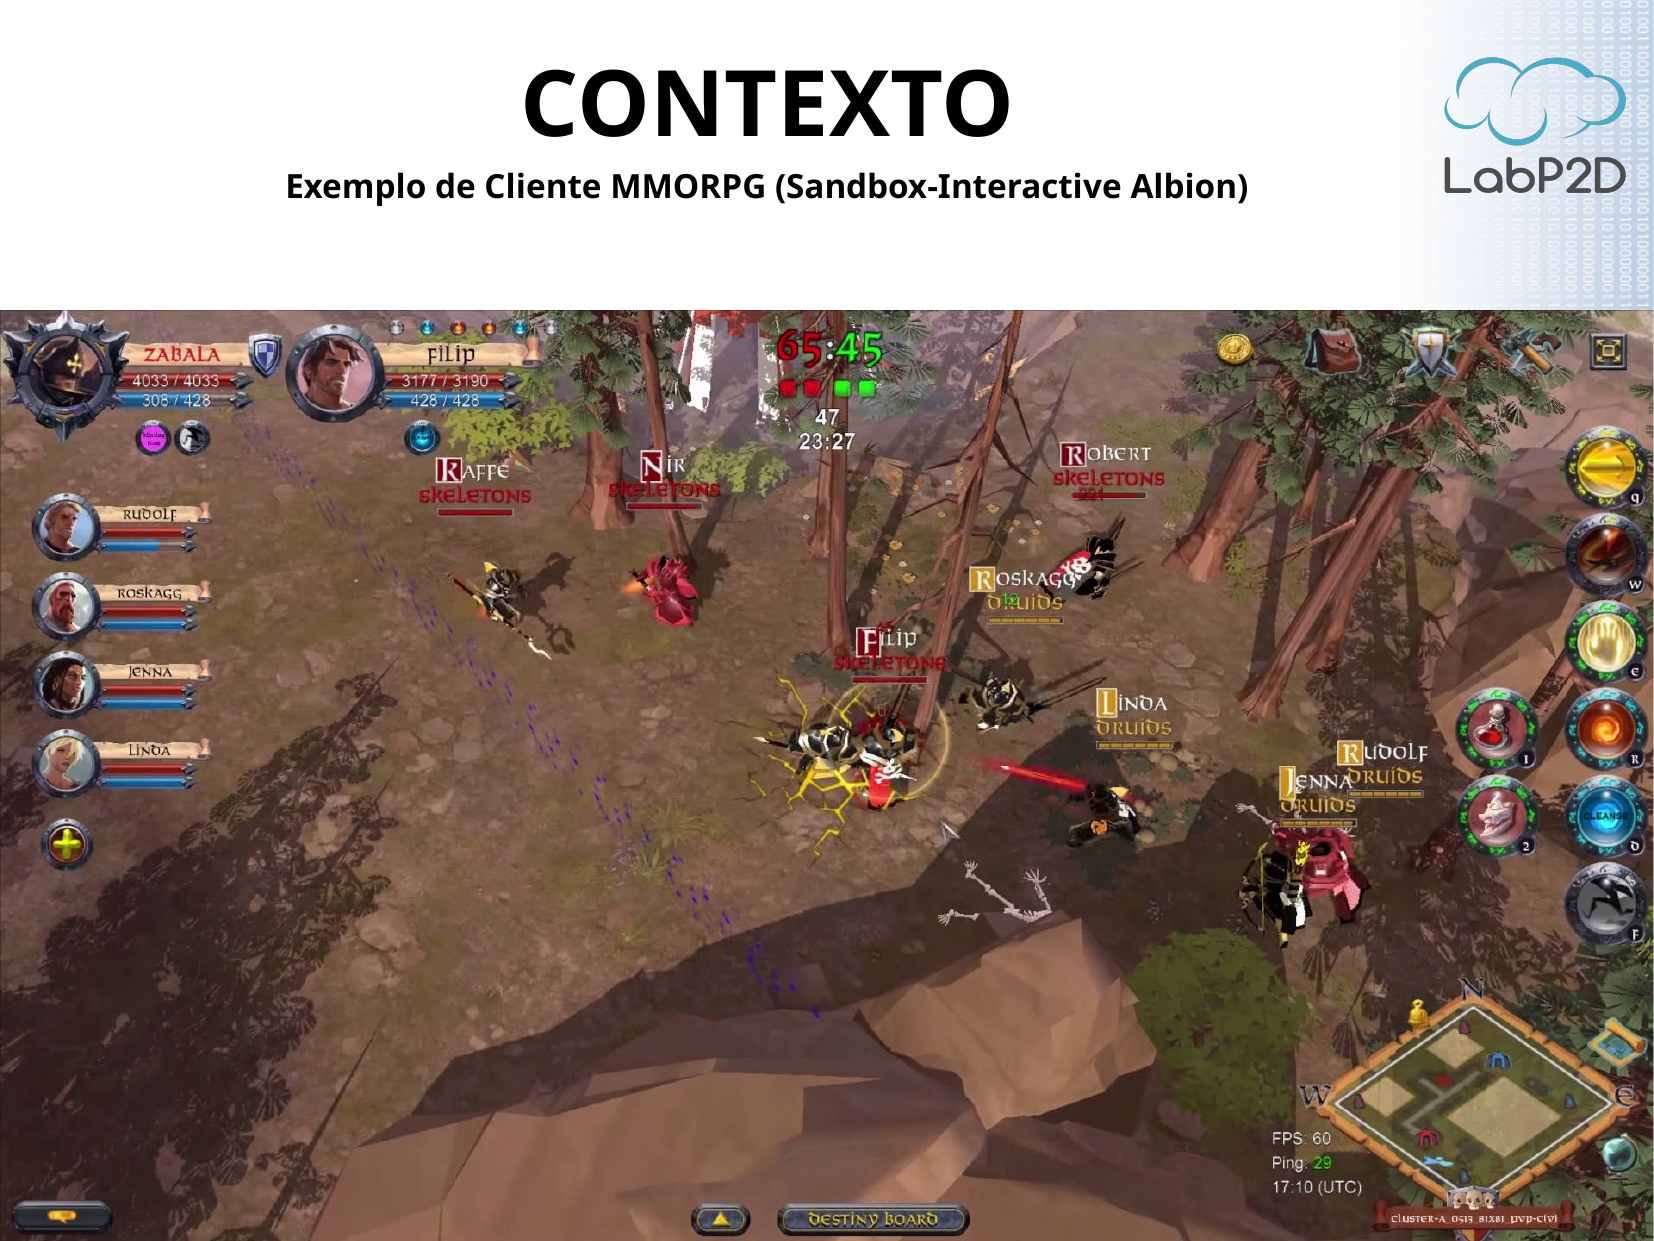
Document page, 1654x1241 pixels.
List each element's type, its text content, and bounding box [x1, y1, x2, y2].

title CONTEXTO Exemplo de Cliente MMORPG (Sandbox-Interactive Albion) [82, 19, 1453, 227]
picture [0, 1, 1654, 1241]
